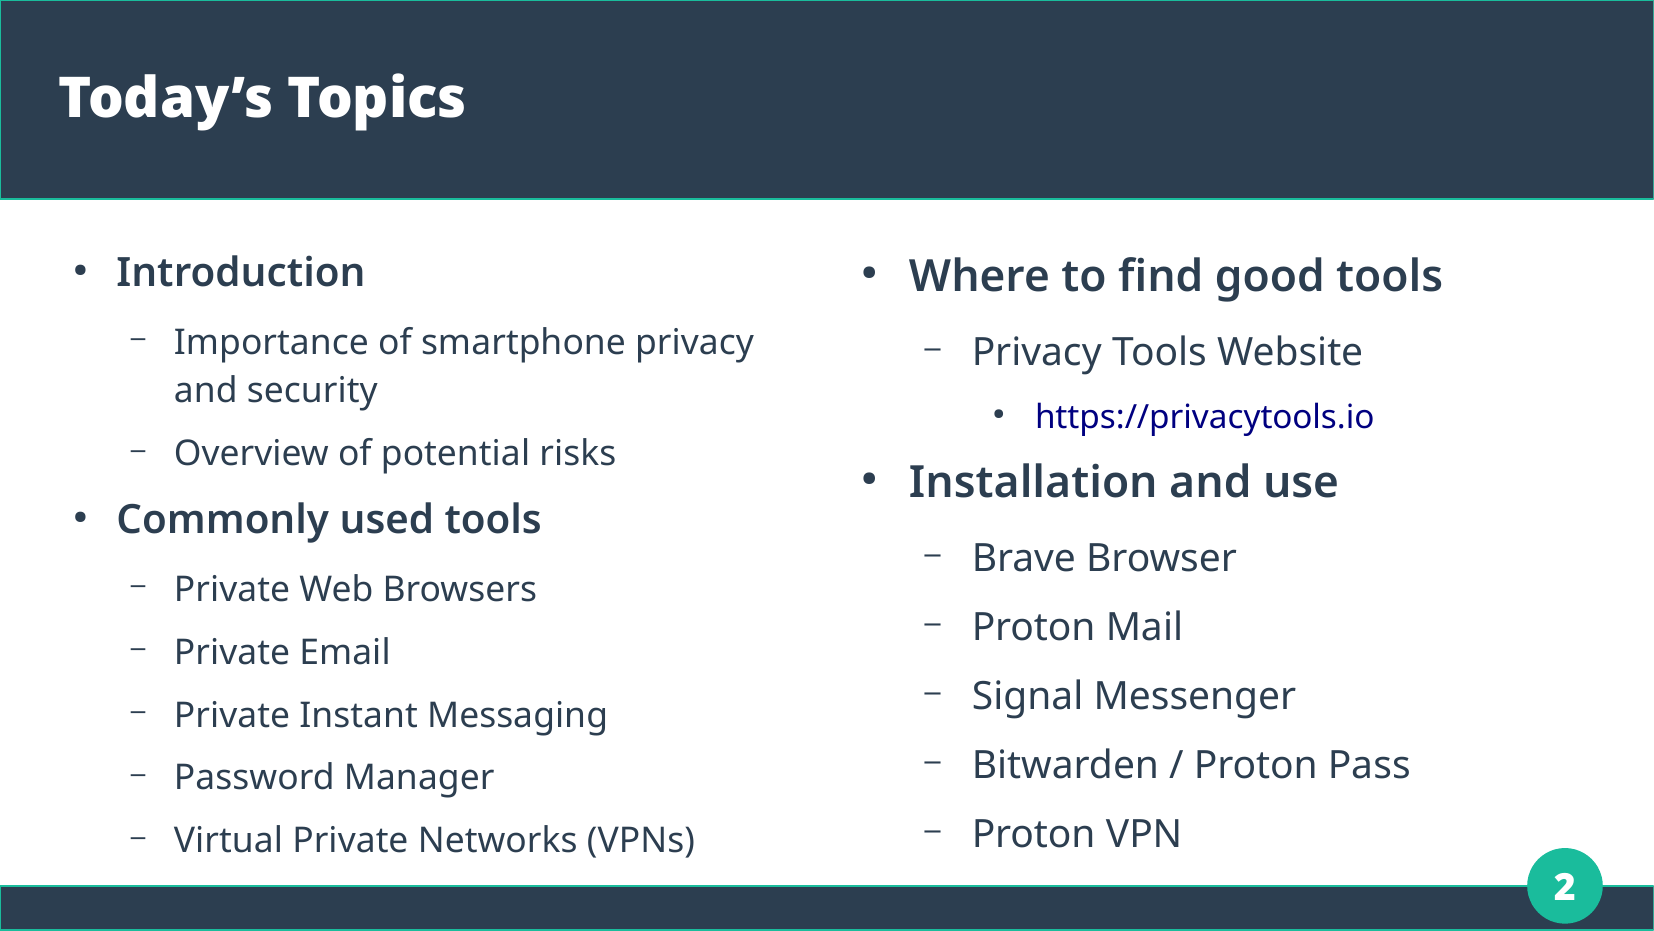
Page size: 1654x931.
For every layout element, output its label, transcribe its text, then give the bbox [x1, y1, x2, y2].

list Introduction Importance of smartphone privacy and security Overview of potential risks Commonly used tools Private Web Browsers Private Email Private Instant Messaging Password Manager Virtual Private Networks (VPNs) [59, 243, 809, 864]
title Today’s Topics [59, 37, 1595, 155]
list Where to find good tools Privacy Tools Website https://privacytools.io Installation and use Brave Browser Proton Mail Signal Messenger Bitwarden / Proton Pass Proton VPN [845, 243, 1596, 864]
